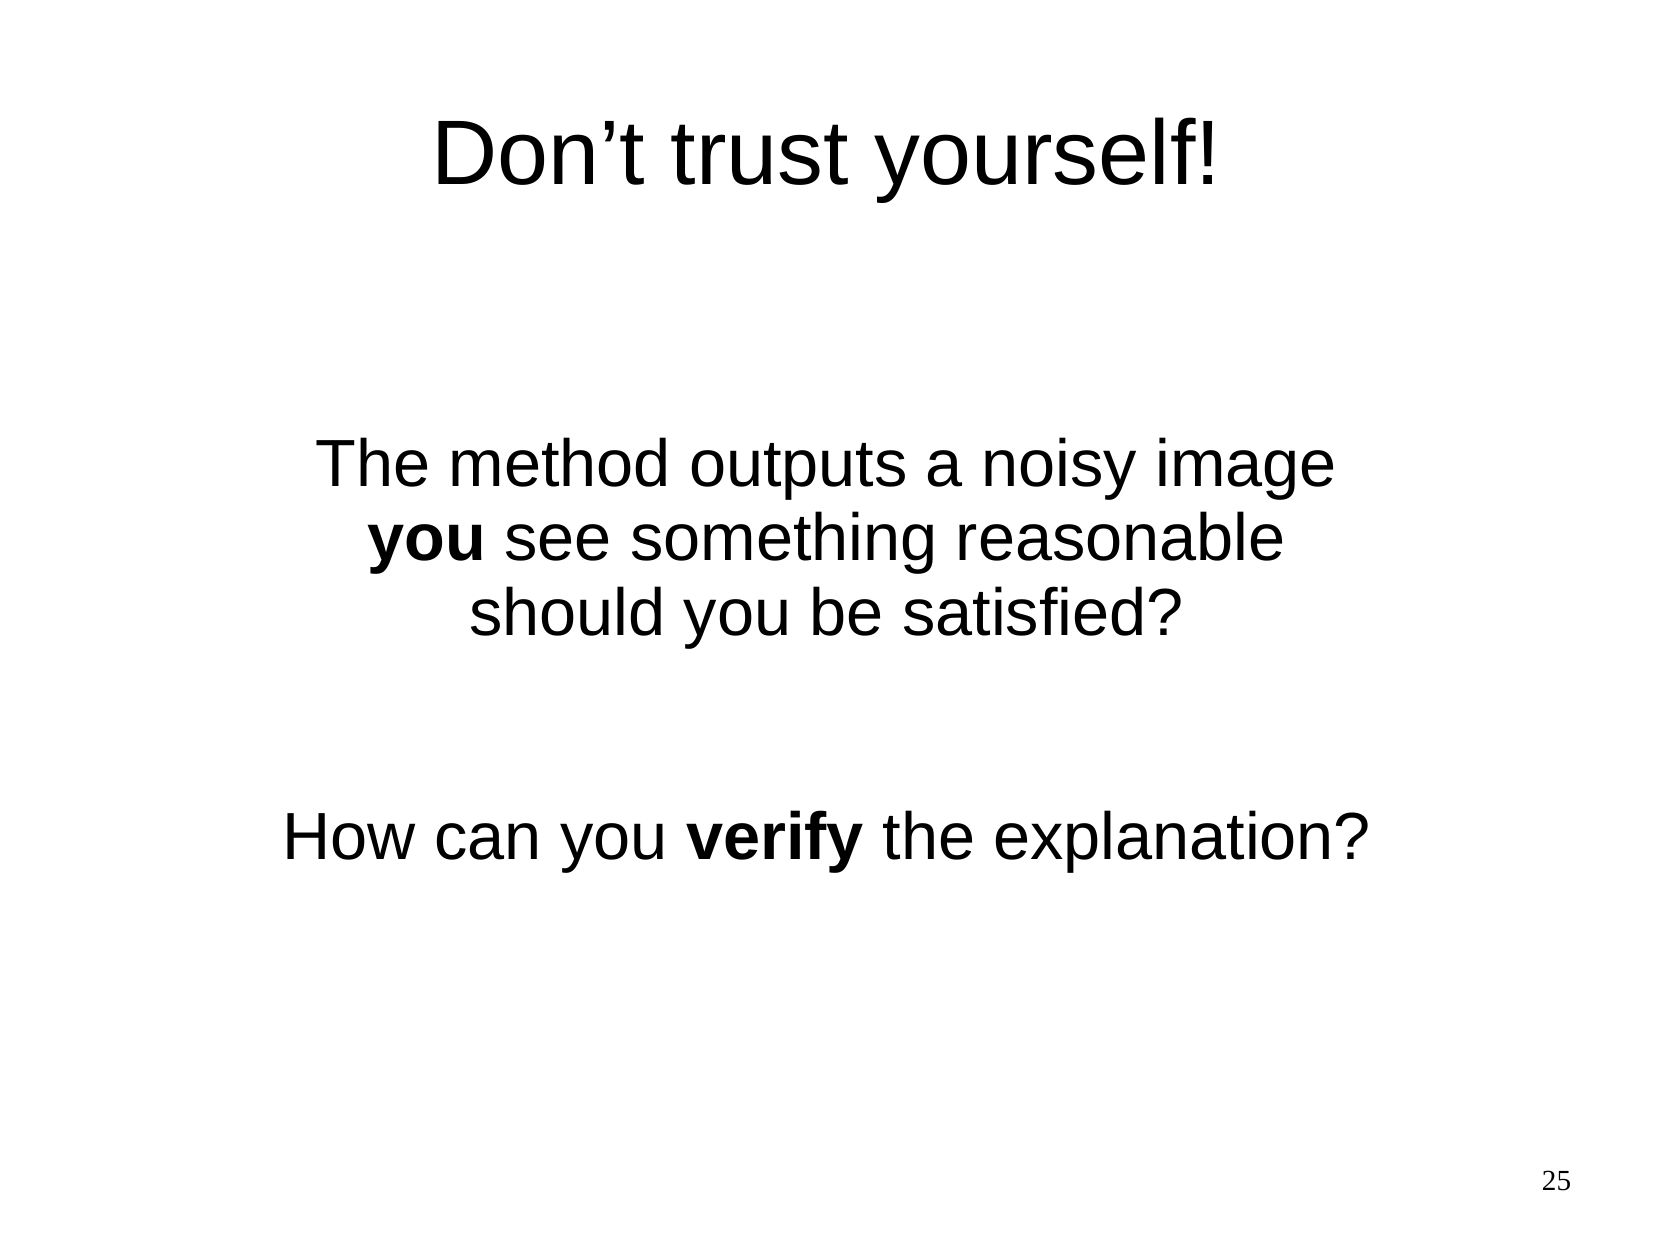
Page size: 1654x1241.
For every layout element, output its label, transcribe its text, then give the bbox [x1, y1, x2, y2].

subtitle The method outputs a noisy image you see something reasonable should you be satisfied? How can you verify the explanation? [82, 290, 1571, 1010]
title Don’t trust yourself! [82, 49, 1571, 257]
